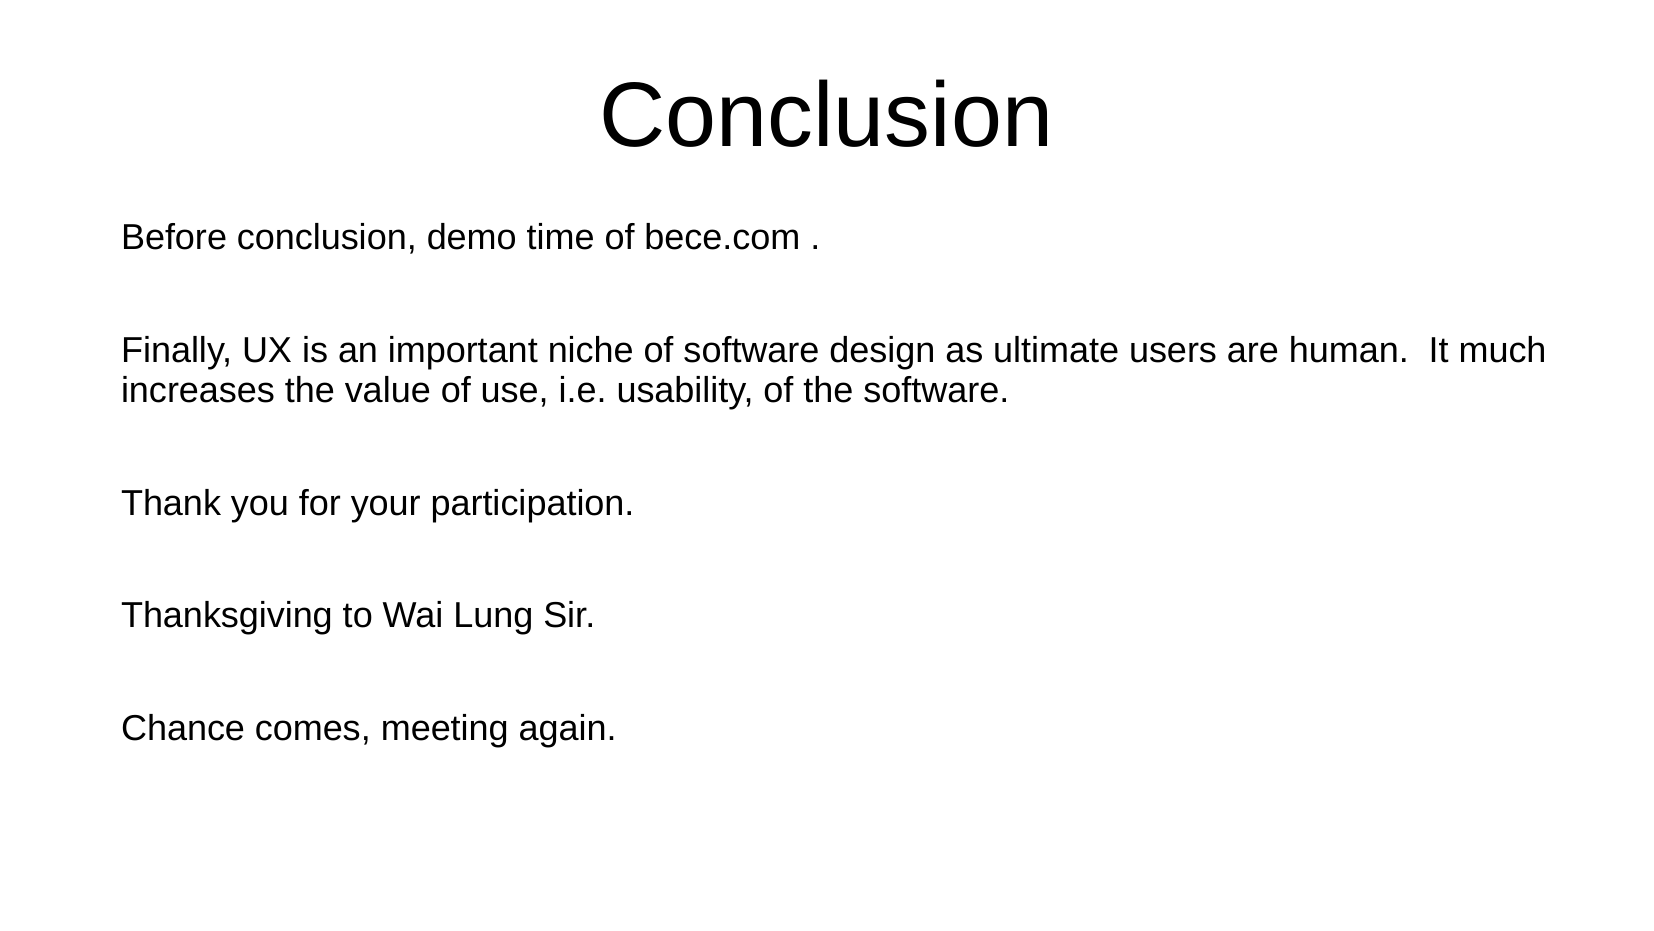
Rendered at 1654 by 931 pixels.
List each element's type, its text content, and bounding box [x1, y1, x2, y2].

title Conclusion [82, 37, 1571, 193]
list Before conclusion, demo time of bece.com . Finally, UX is an important niche of software design as ultimate users are human. It much increases the value of use, i.e. usability, of the software. Thank you for your participation. Thanksgiving to Wai Lung Sir. Chance comes, meeting again. [82, 217, 1571, 758]
